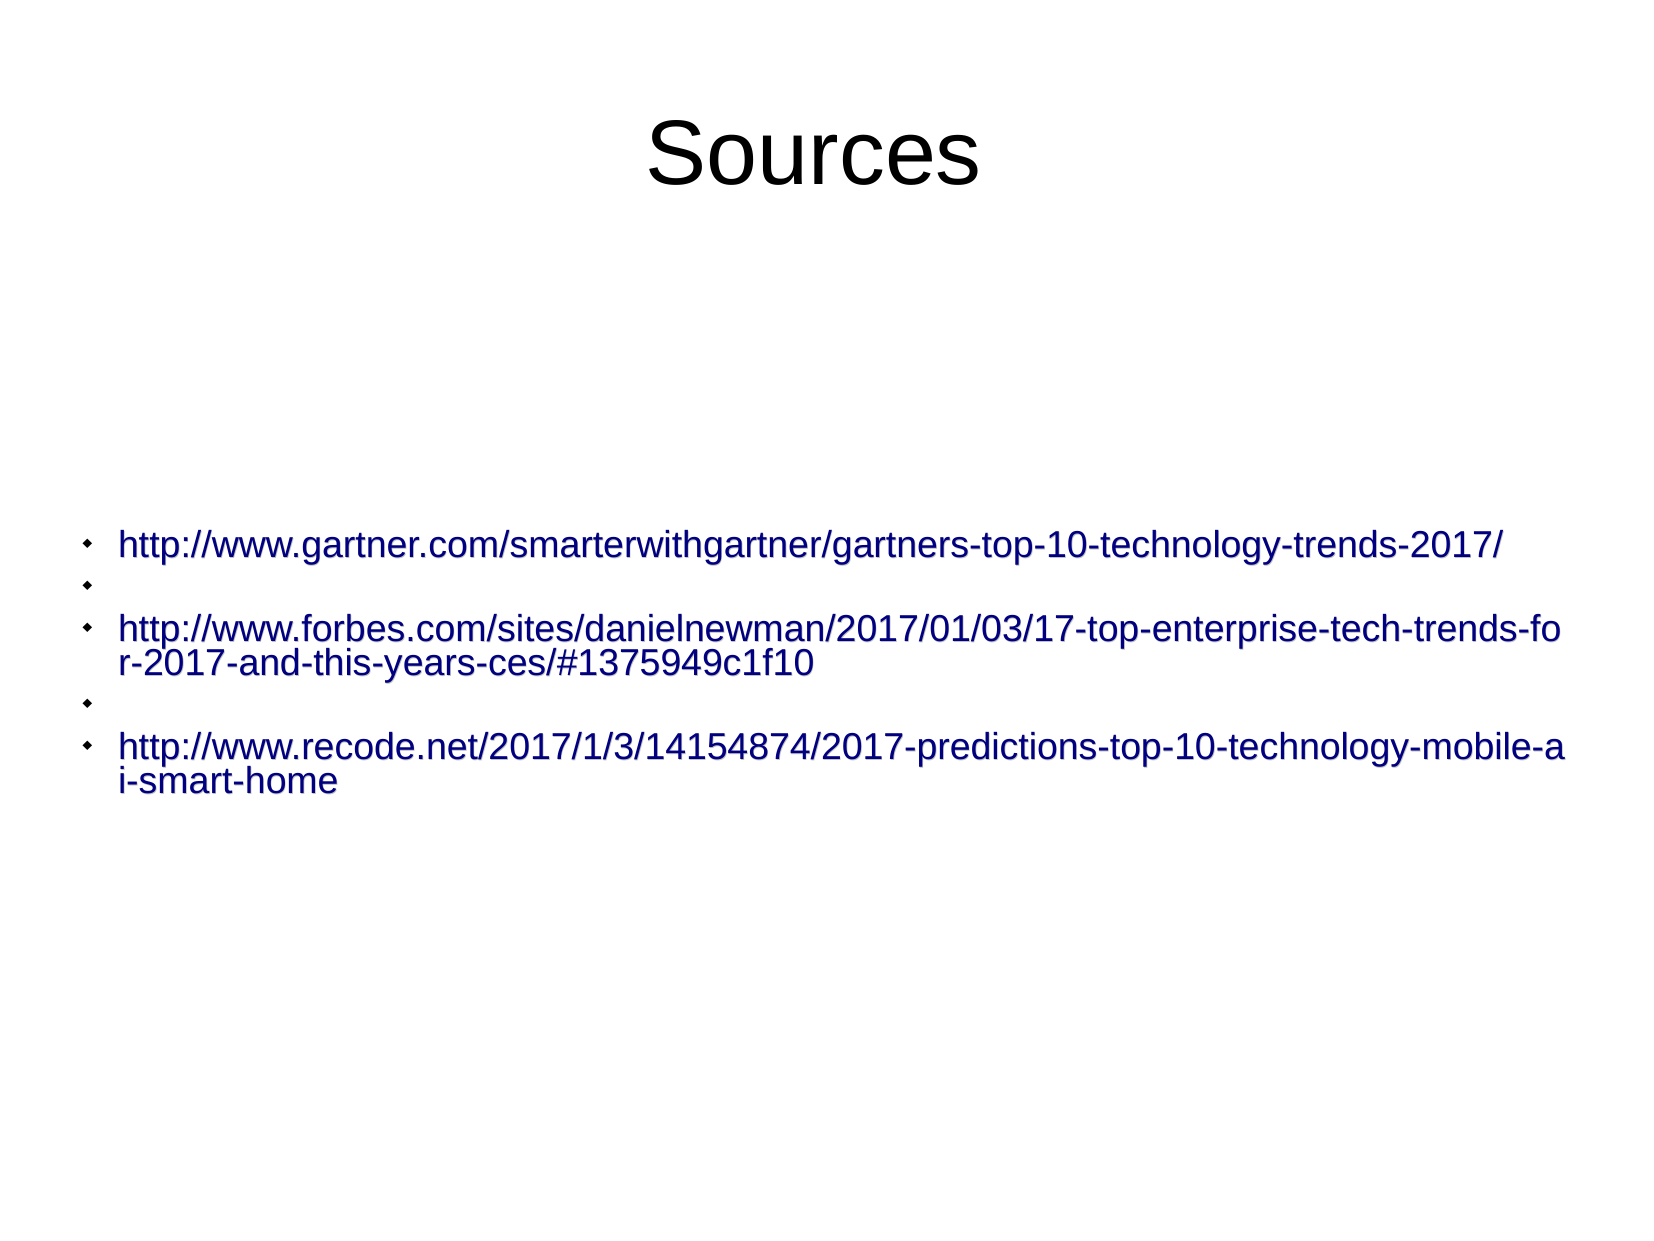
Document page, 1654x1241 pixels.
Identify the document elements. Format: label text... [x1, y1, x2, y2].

title Sources [82, 49, 1571, 257]
subtitle http://www.gartner.com/smarterwithgartner/gartners-top-10-technology-trends-2017/ http://www.forbes.com/sites/danielnewman/2017/01/03/17-top-enterprise-tech-trends-for-2017-and-this-years-ces/#1375949c1f10 http://www.recode.net/2017/1/3/14154874/2017-predictions-top-10-technology-mobile-ai-smart-home [82, 290, 1571, 1010]
